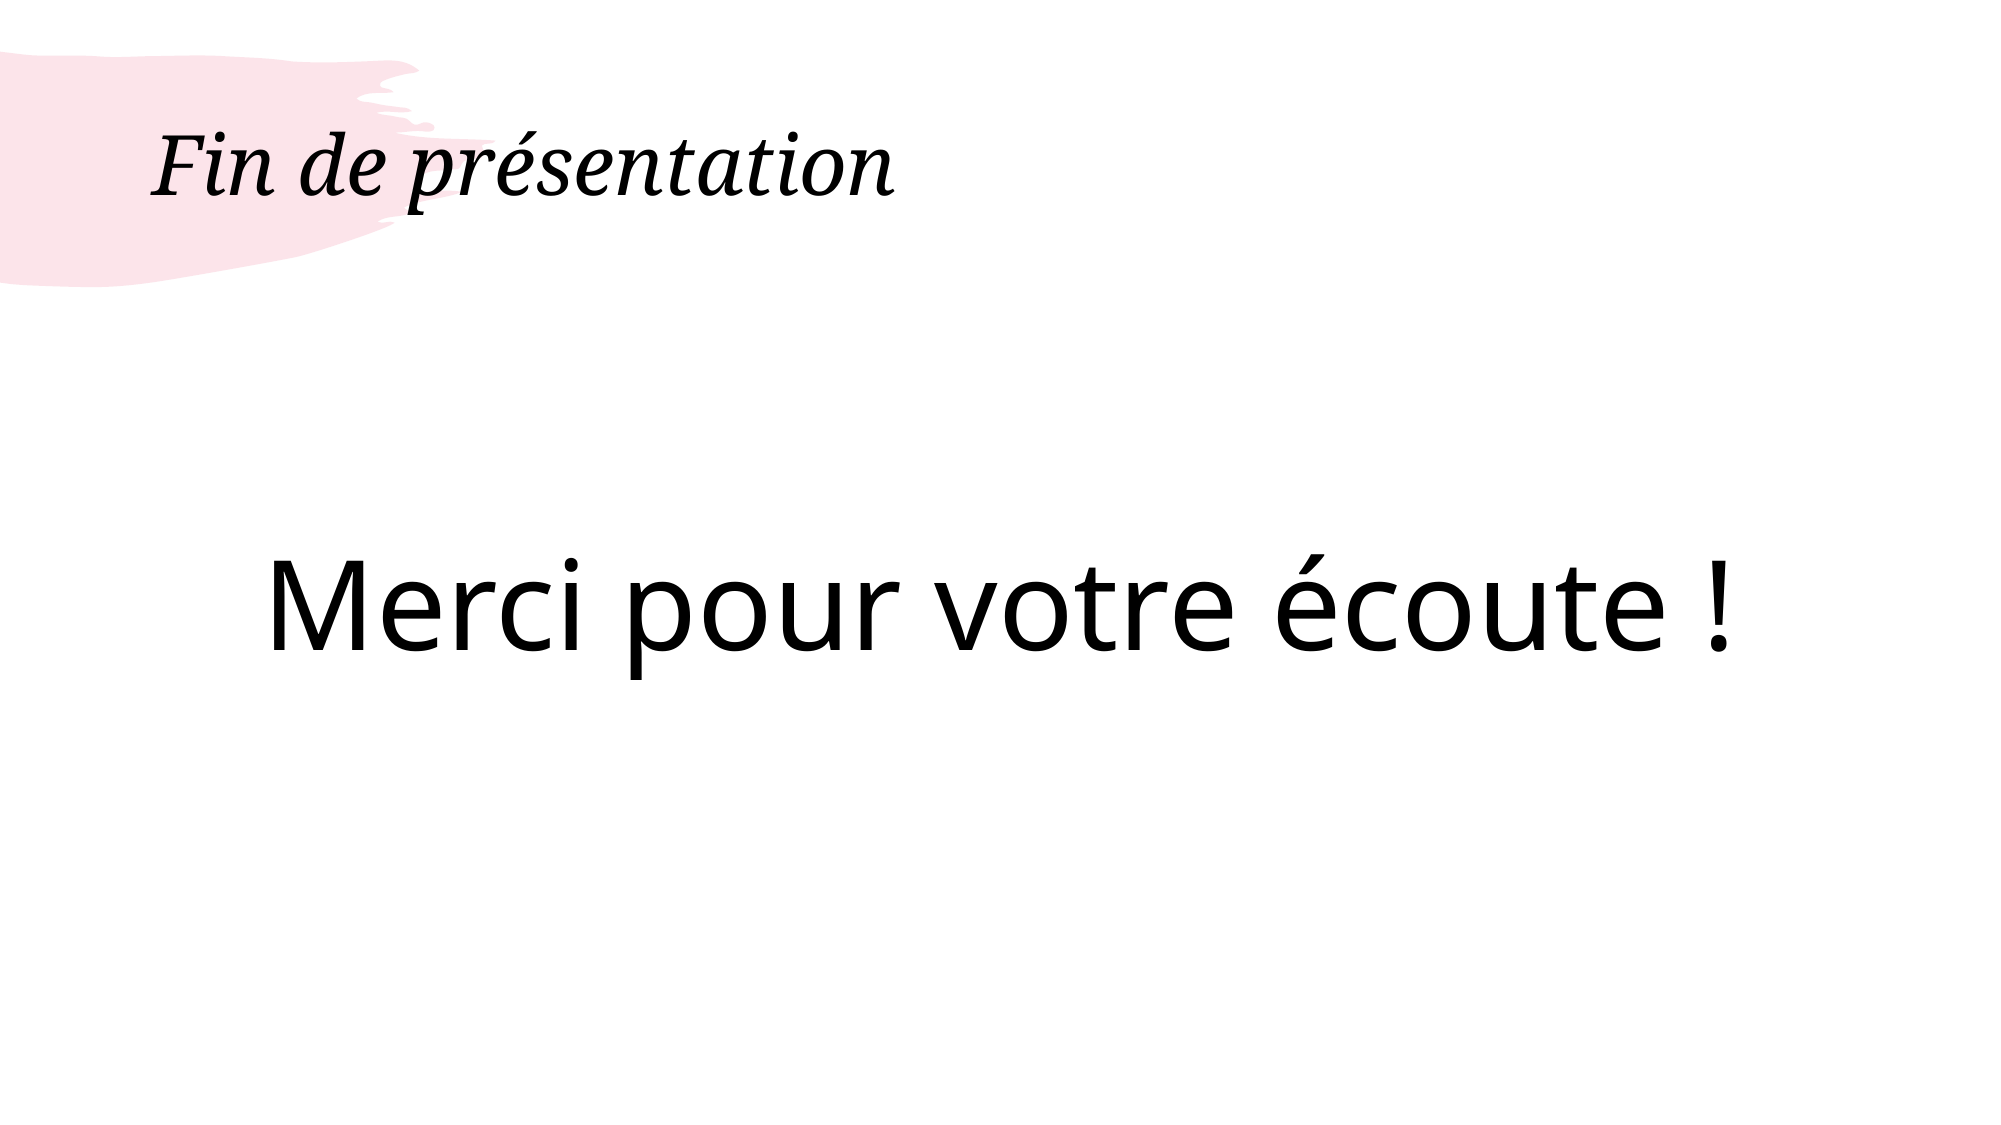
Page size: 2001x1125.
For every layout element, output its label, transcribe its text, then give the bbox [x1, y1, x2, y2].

list Merci pour votre écoute ! [137, 517, 1863, 713]
title Fin de présentation [137, 59, 1863, 278]
